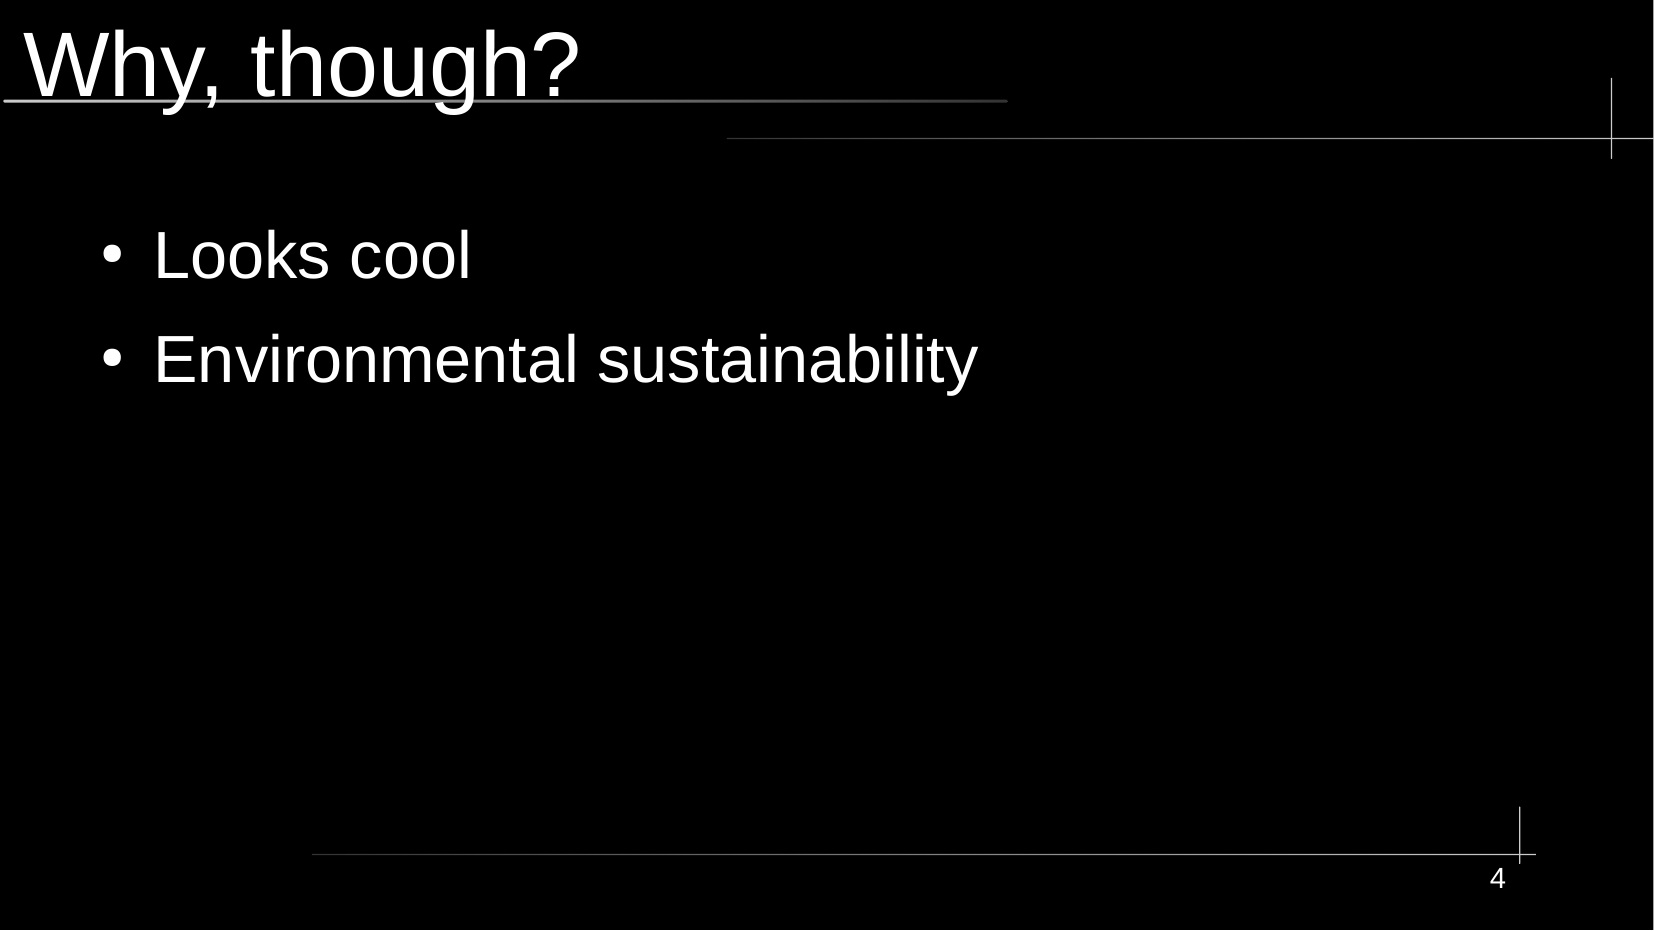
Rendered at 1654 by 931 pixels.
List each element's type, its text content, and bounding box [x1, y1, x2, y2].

title Why, though? [23, 11, 1589, 119]
list Looks cool Environmental sustainability [82, 217, 1571, 758]
